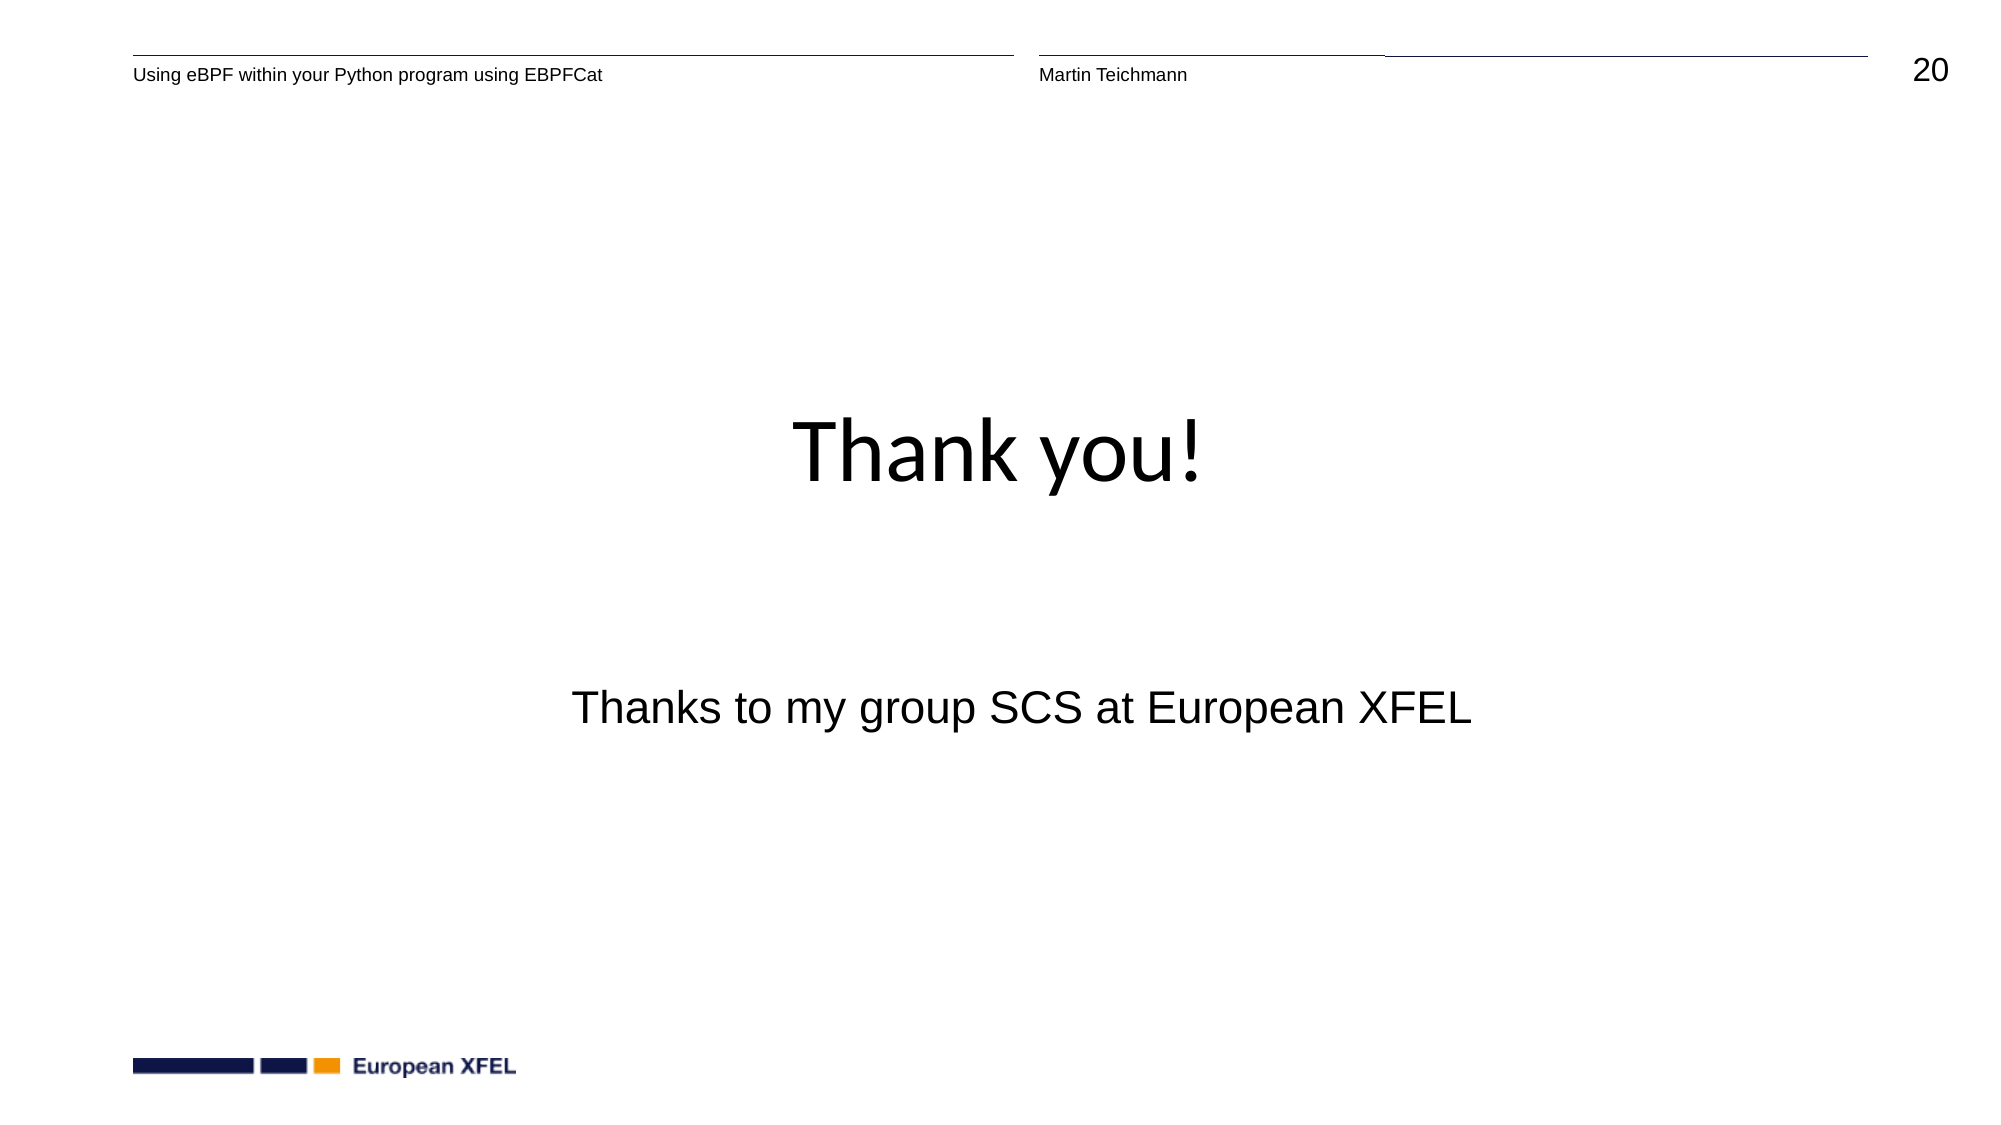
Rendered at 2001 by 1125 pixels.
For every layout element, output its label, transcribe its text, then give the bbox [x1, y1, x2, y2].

picture [133, 1058, 516, 1078]
title Thank you! [134, 381, 1866, 509]
text_box Thanks to my group SCS at European XFEL [198, 670, 1847, 820]
